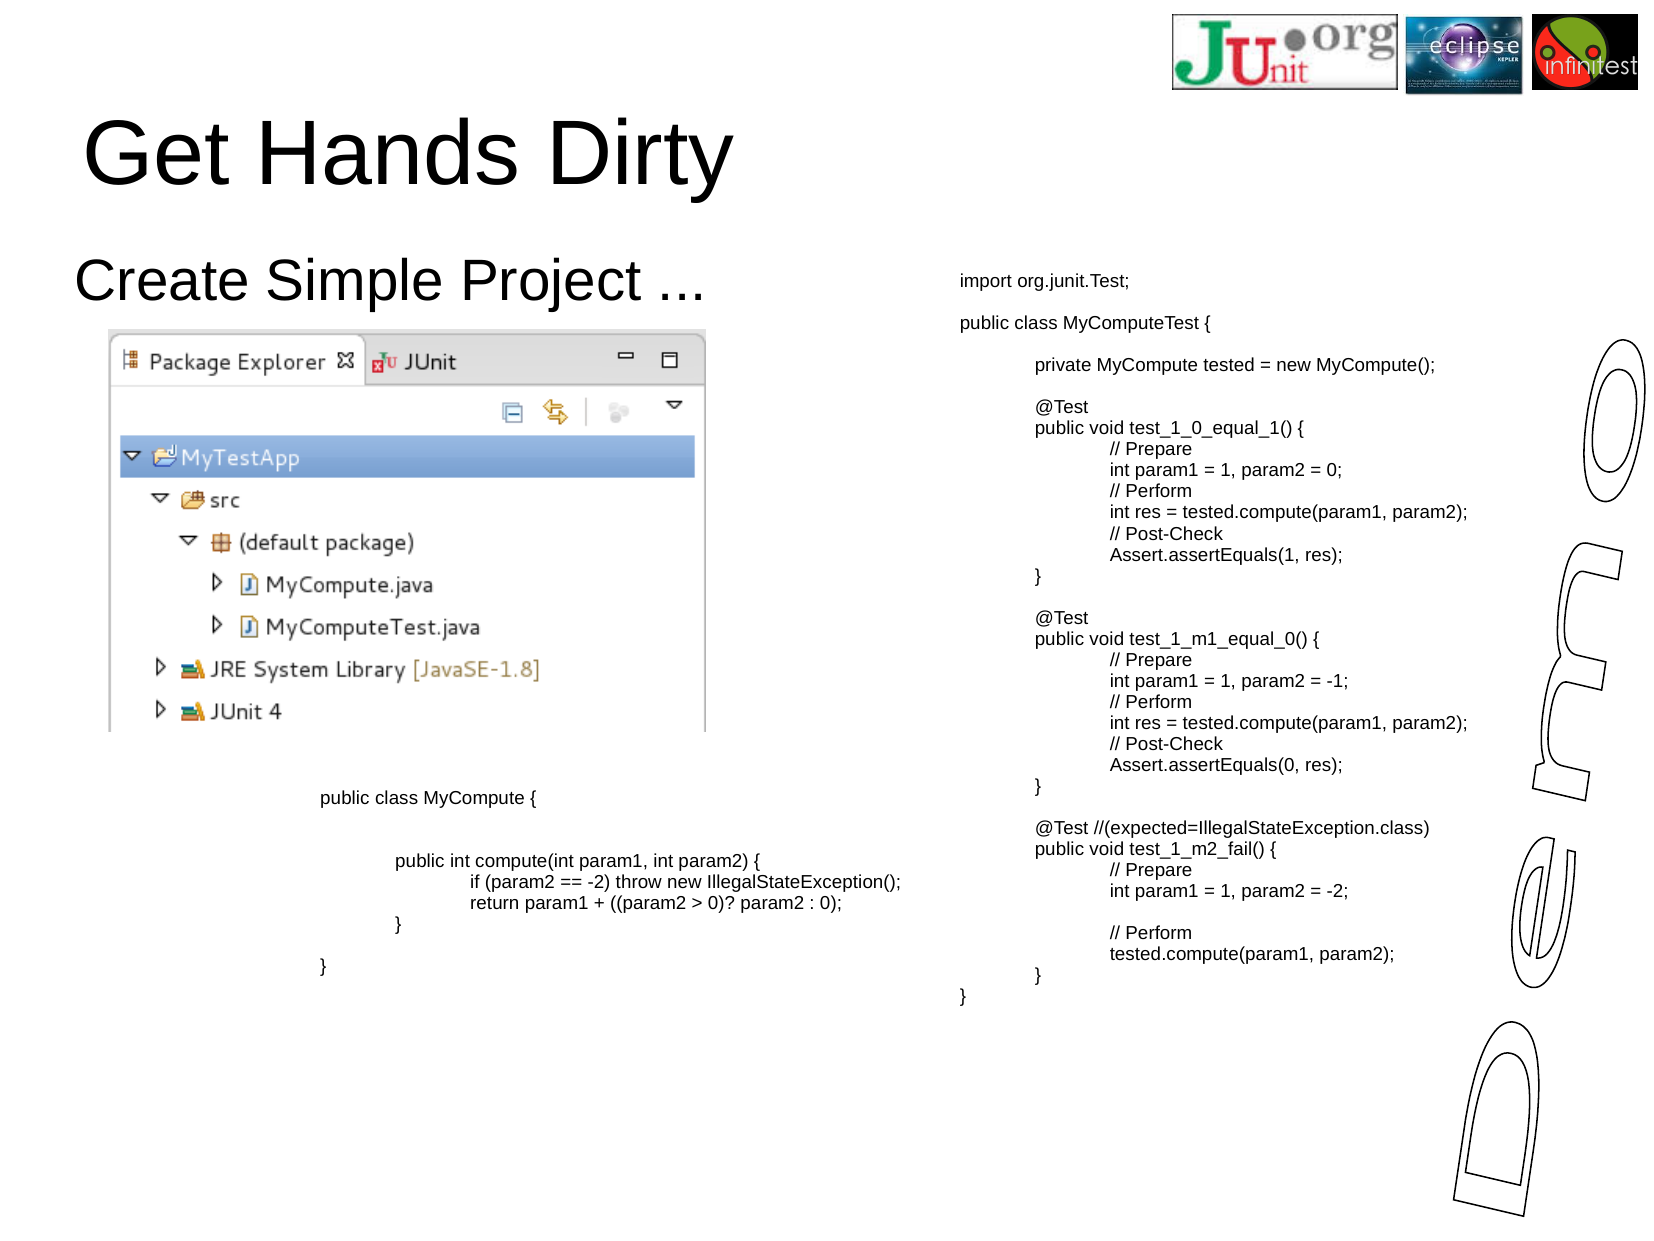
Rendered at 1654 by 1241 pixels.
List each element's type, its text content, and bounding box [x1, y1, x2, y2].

picture [1403, 14, 1524, 96]
picture [1172, 14, 1398, 91]
text_box public class MyCompute { public int compute(int param1, int param2) { if (param2 == -2) throw new IllegalStateException(); return param1 + ((param2 > 0)? param2 : 0); } } [305, 779, 916, 1006]
text_box import org.junit.Test; public class MyComputeTest { private MyCompute tested = new MyCompute(); @Test public void test_1_0_equal_1() { // Prepare int param1 = 1, param2 = 0; // Perform int res = tested.compute(param1, param2); // Post-Check Assert.assertEquals(1, res); } @Test public void test_1_m1_equal_0() { // Prepare int param1 = 1, param2 = -1; // Perform int res = tested.compute(param1, param2); // Post-Check Assert.assertEquals(0, res); } @Test //(expected=IllegalStateException.class) public void test_1_m2_fail() { // Prepare int param1 = 1, param2 = -2; // Perform tested.compute(param1, param2); } } [945, 263, 1500, 1014]
text_box Create Simple Project ... [60, 240, 723, 320]
text_box Demo [1532, 543, 1623, 801]
picture [108, 329, 706, 732]
picture [1532, 14, 1638, 91]
text_box Demo [1511, 837, 1576, 988]
title Get Hands Dirty [82, 49, 1571, 257]
text_box Demo [1583, 339, 1645, 502]
text_box Demo [1453, 1021, 1539, 1217]
